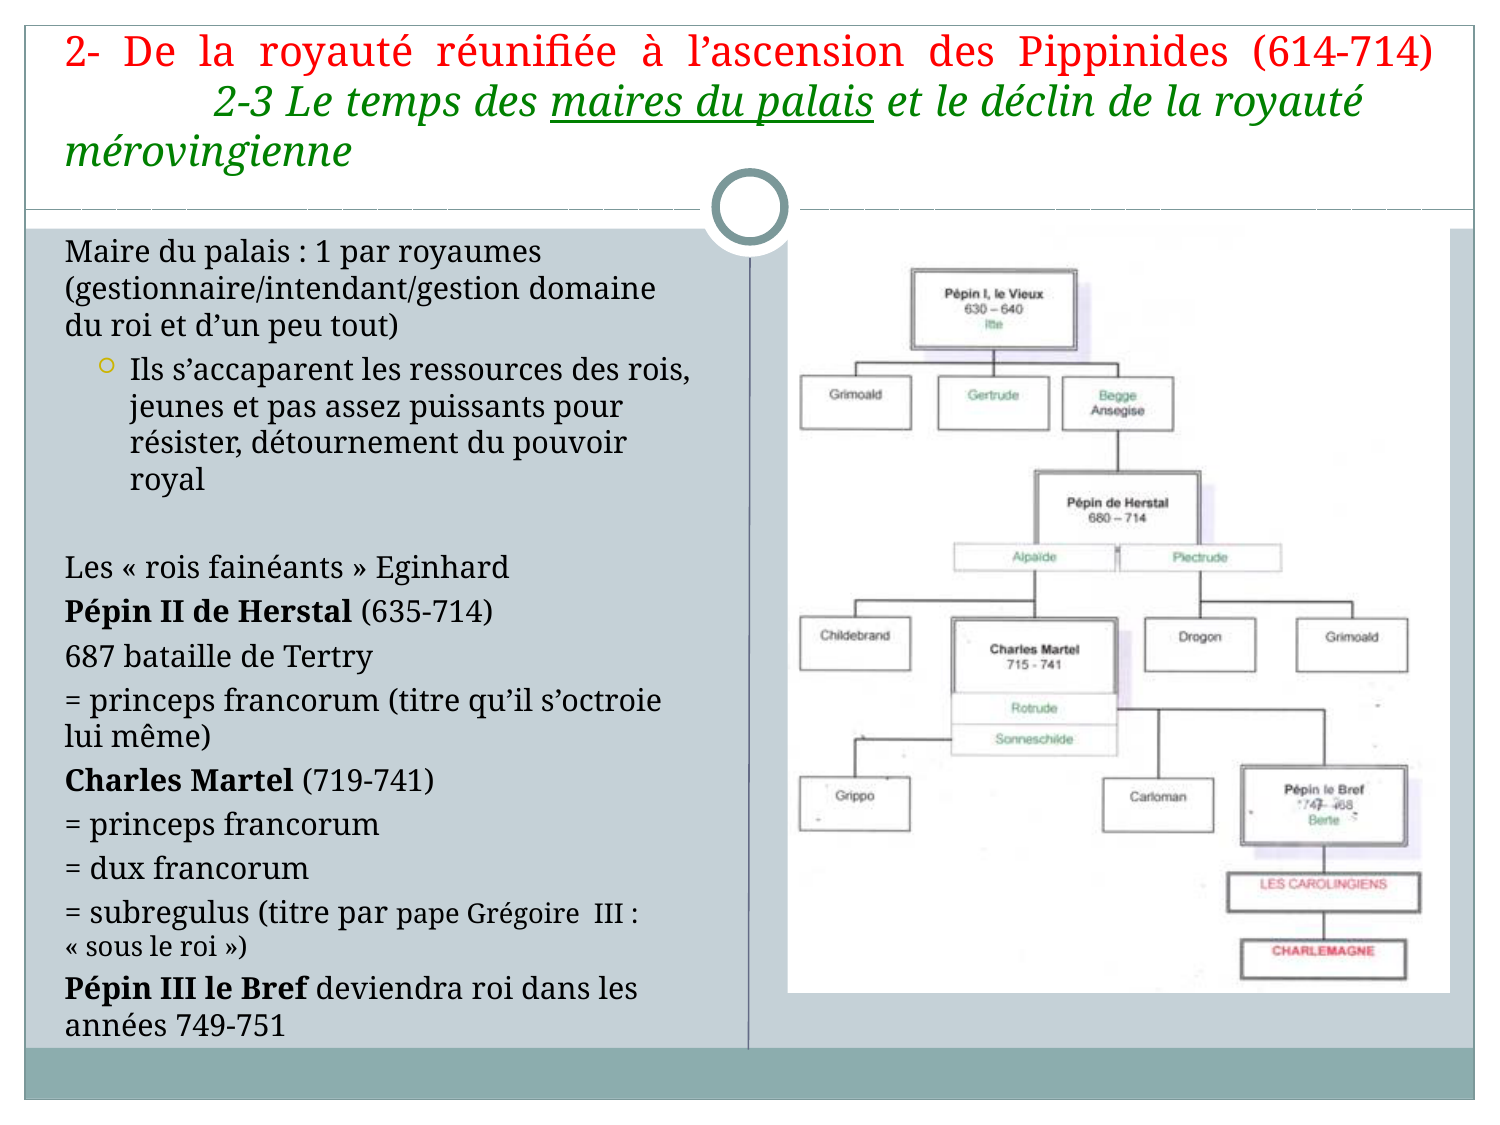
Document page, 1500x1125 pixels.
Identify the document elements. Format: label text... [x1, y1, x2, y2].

picture [787, 224, 1450, 993]
list Maire du palais : 1 par royaumes (gestionnaire/intendant/gestion domaine du roi et d’un peu tout) Ils s’accaparent les ressources des rois, jeunes et pas assez puissants pour résister, détournement du pouvoir royal Les « rois fainéants » Eginhard Pépin II de Herstal (635-714) 687 bataille de Tertry = princeps francorum (titre qu’il s’octroie lui même) Charles Martel (719-741) = princeps francorum = dux francorum = subregulus (titre par pape Grégoire III : « sous le roi ») Pépin III le Bref deviendra roi dans les années 749-751 [49, 224, 712, 1056]
title 2- De la royauté réunifiée à l’ascension des Pippinides (614-714) 2-3 Le temps des maires du palais et le déclin de la royauté mérovingienne [49, 37, 1450, 162]
